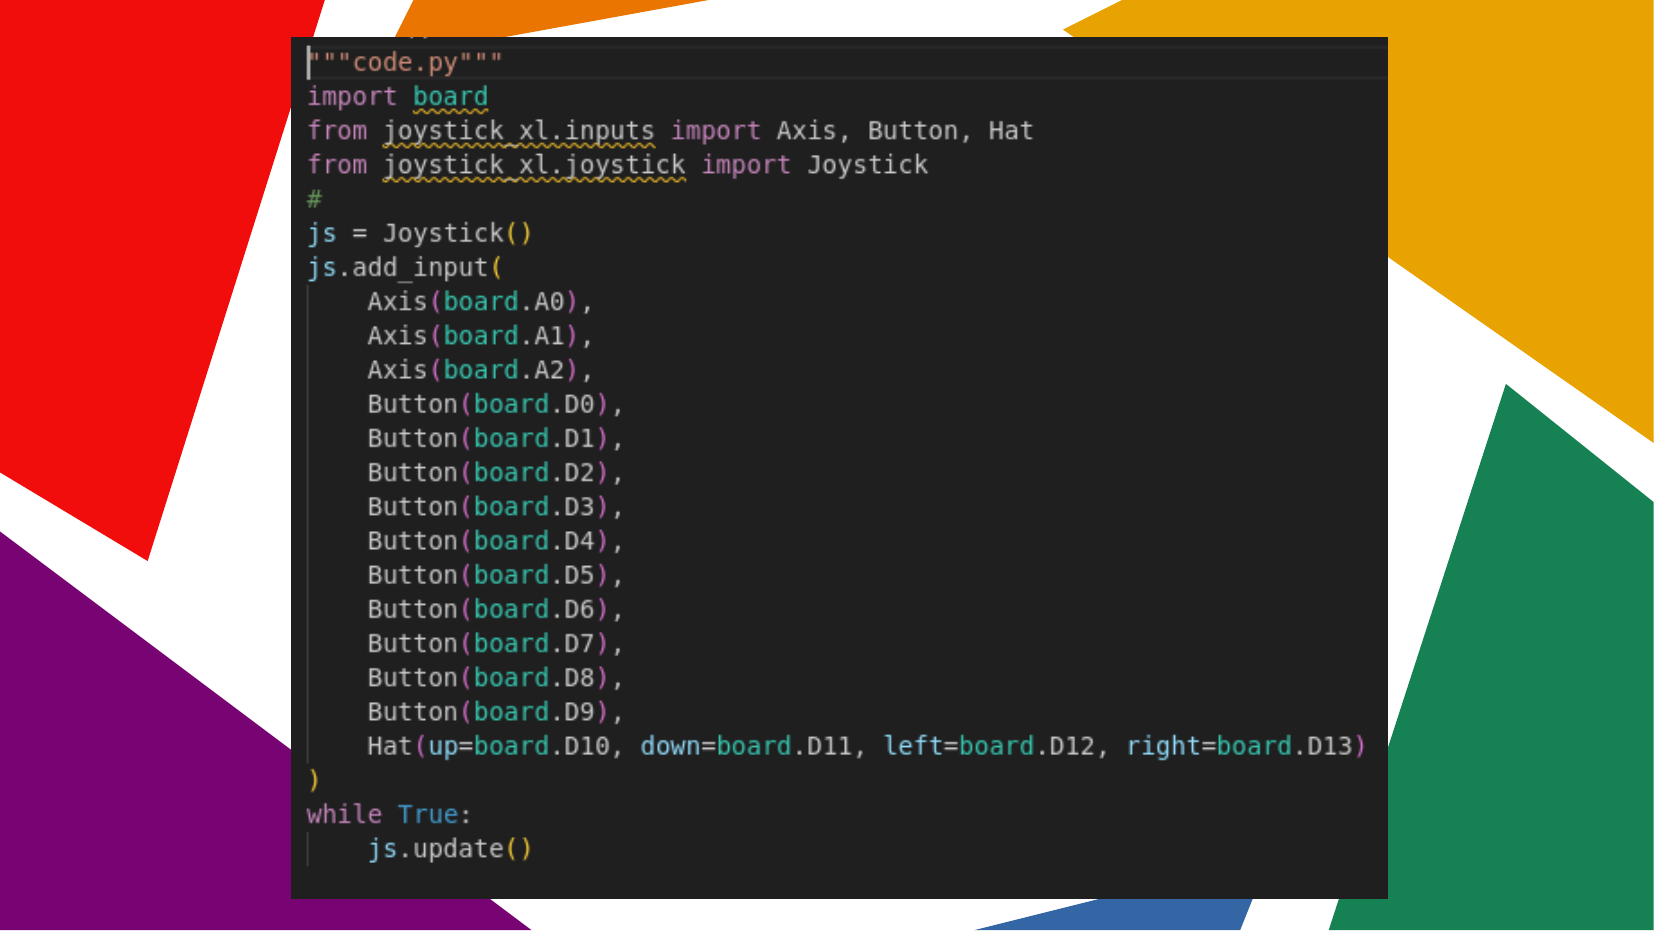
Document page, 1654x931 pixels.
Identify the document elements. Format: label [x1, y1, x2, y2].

picture [291, 37, 1388, 899]
